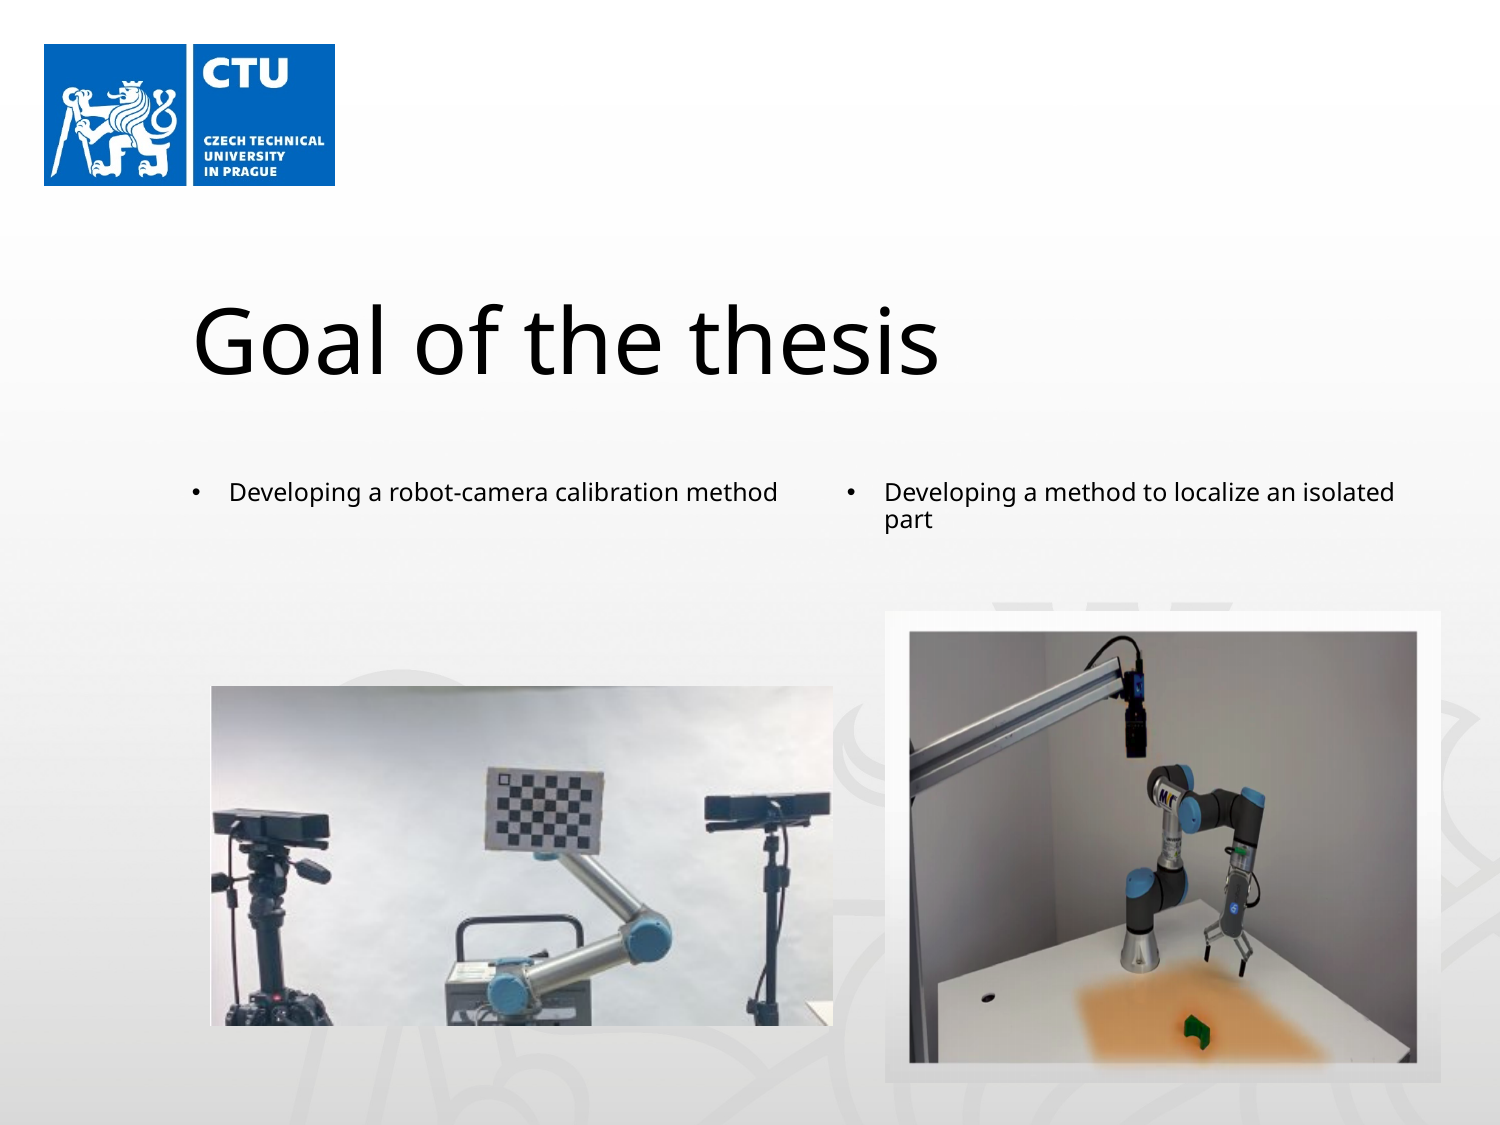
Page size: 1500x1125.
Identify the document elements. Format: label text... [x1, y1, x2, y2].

list Developing a method to localize an isolated part [832, 472, 1457, 1081]
title Goal of the thesis [177, 236, 1456, 454]
list Developing a robot-camera calibration method [177, 472, 801, 1081]
picture [0, 0, 1500, 1125]
